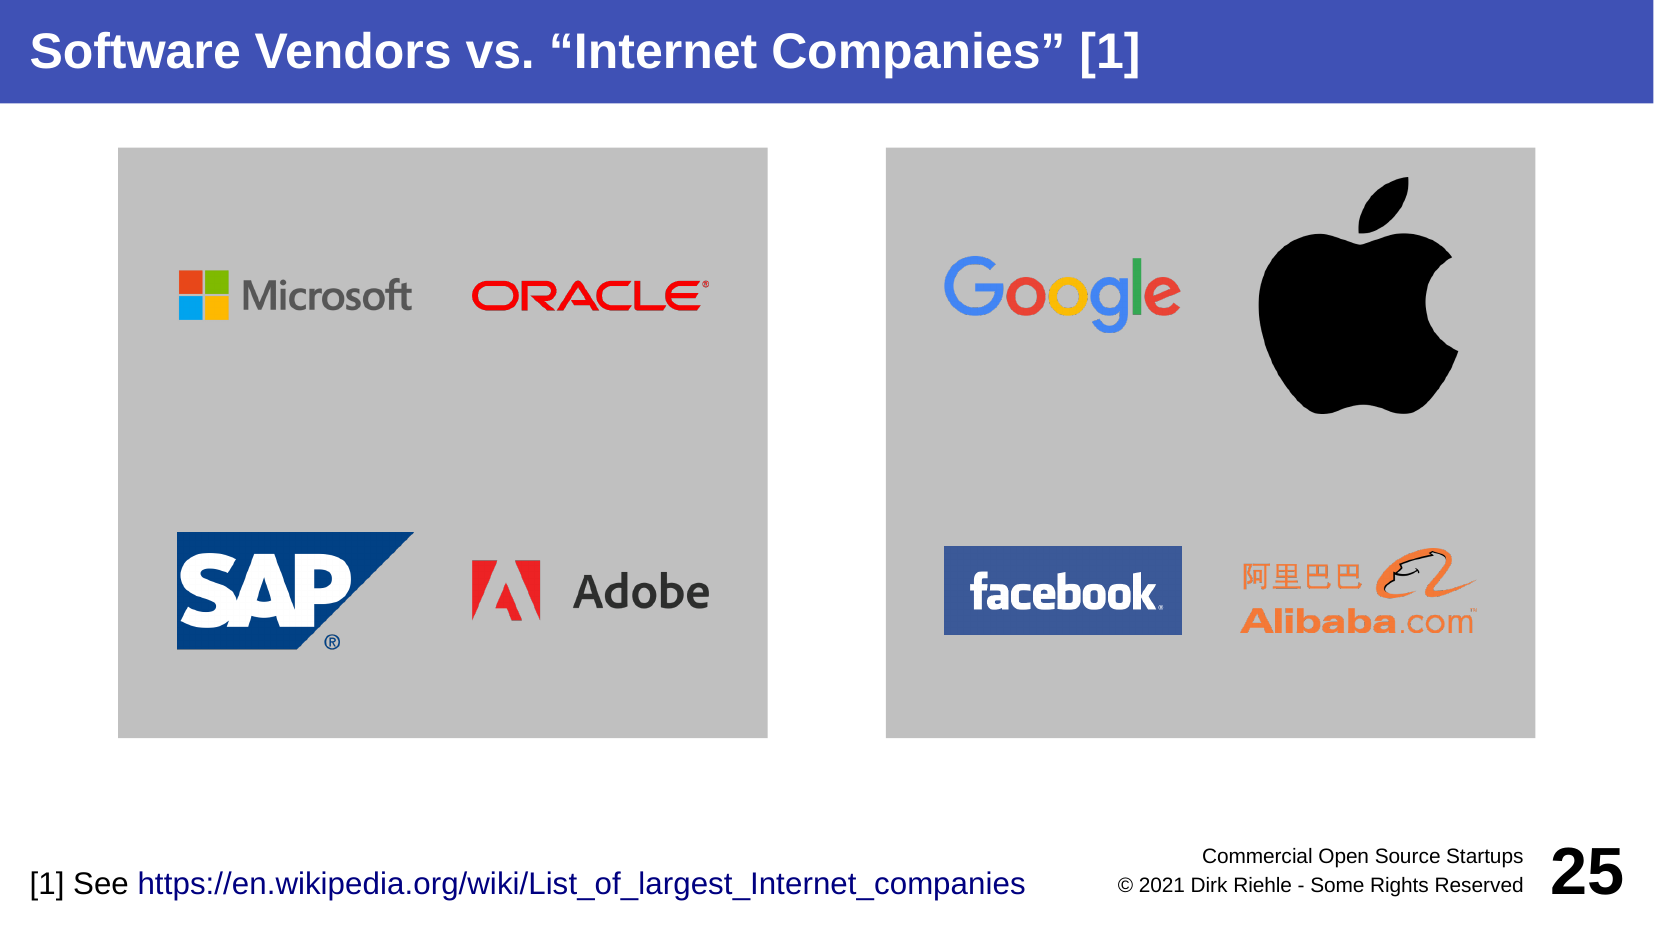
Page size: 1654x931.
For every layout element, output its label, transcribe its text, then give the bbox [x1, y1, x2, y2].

picture [944, 177, 1182, 414]
picture [177, 472, 414, 709]
picture [472, 472, 709, 709]
picture [944, 472, 1182, 709]
picture [1240, 177, 1477, 414]
text_box [885, 147, 1536, 739]
text_box [118, 147, 768, 739]
picture [1240, 472, 1477, 709]
title Software Vendors vs. “Internet Companies” [1] [0, 0, 1654, 104]
text_box [1] See https://en.wikipedia.org/wiki/List_of_largest_Internet_companies [0, 812, 1182, 931]
picture [177, 177, 414, 414]
picture [472, 177, 709, 414]
